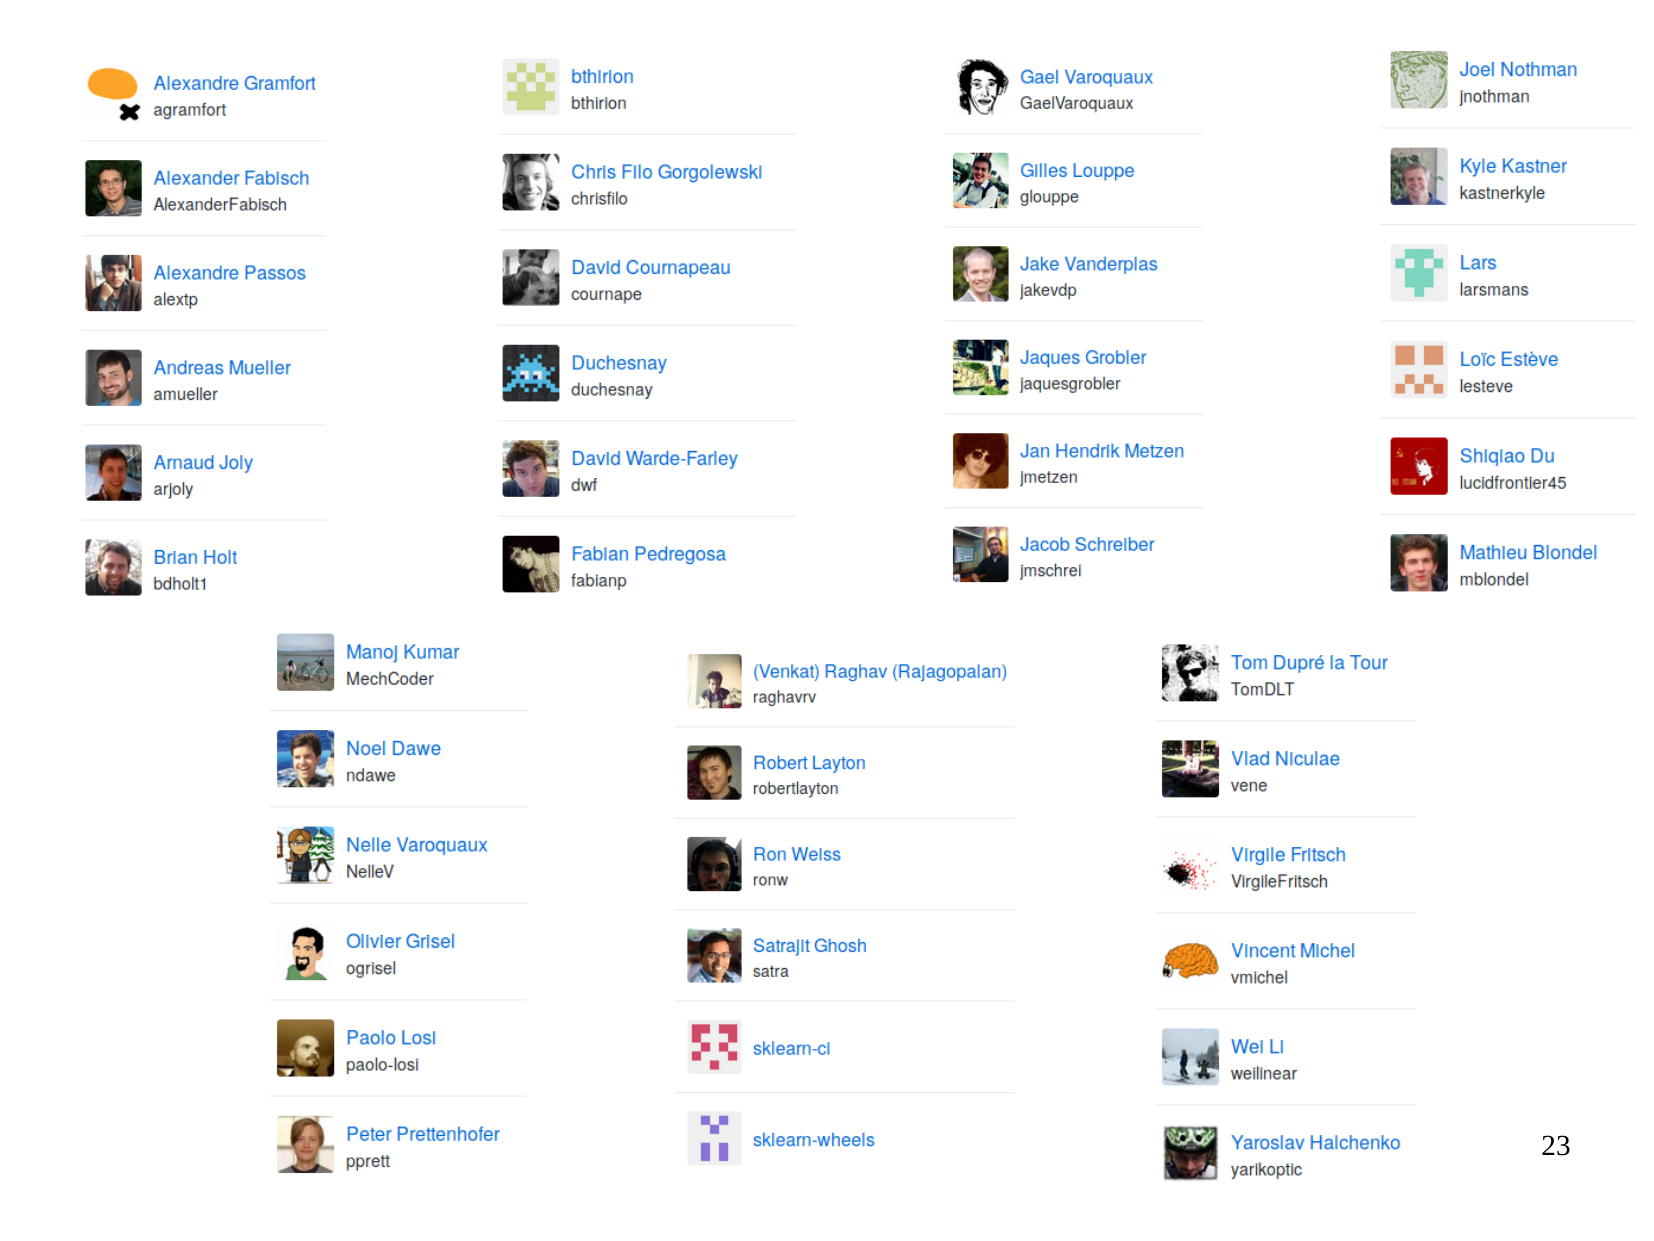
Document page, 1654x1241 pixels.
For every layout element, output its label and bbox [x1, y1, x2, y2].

picture [270, 629, 527, 1186]
picture [1155, 635, 1415, 1186]
picture [498, 49, 796, 597]
picture [675, 644, 1015, 1171]
picture [82, 49, 326, 605]
picture [945, 49, 1203, 597]
picture [1380, 44, 1636, 607]
